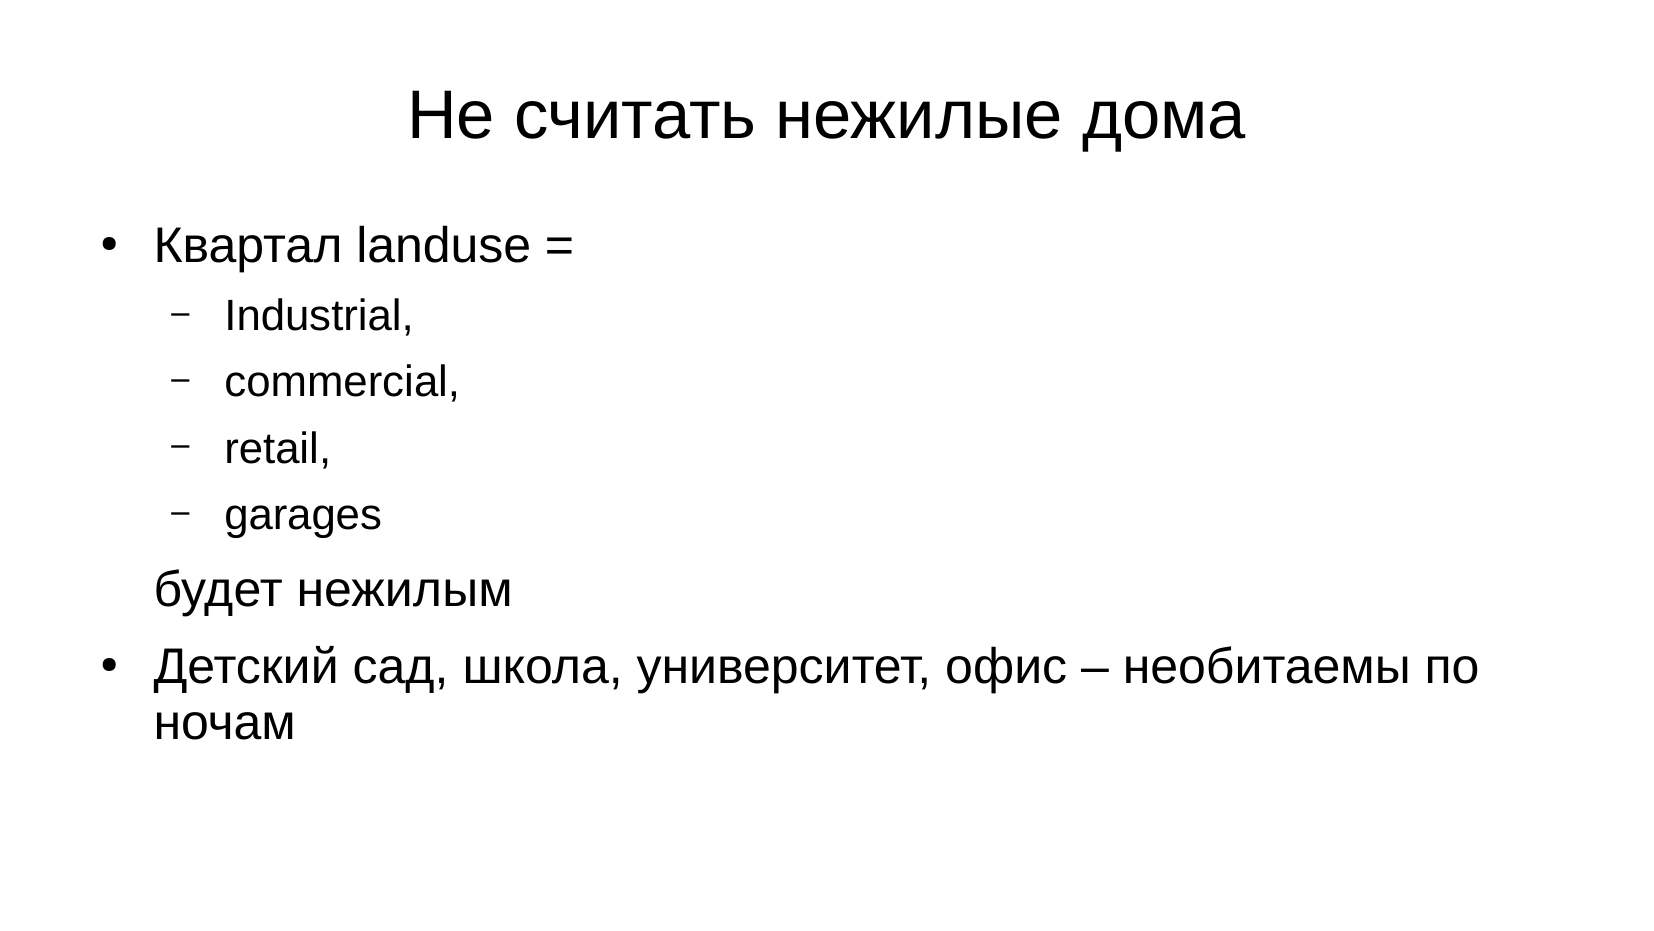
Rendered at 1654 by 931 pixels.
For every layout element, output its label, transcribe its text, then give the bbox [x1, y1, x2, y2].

list Квартал landuse = Industrial, commercial, retail, garages будет нежилым Детский сад, школа, университет, офис – необитаемы по ночам [82, 217, 1571, 757]
title Не считать нежилые дома [82, 36, 1571, 193]
